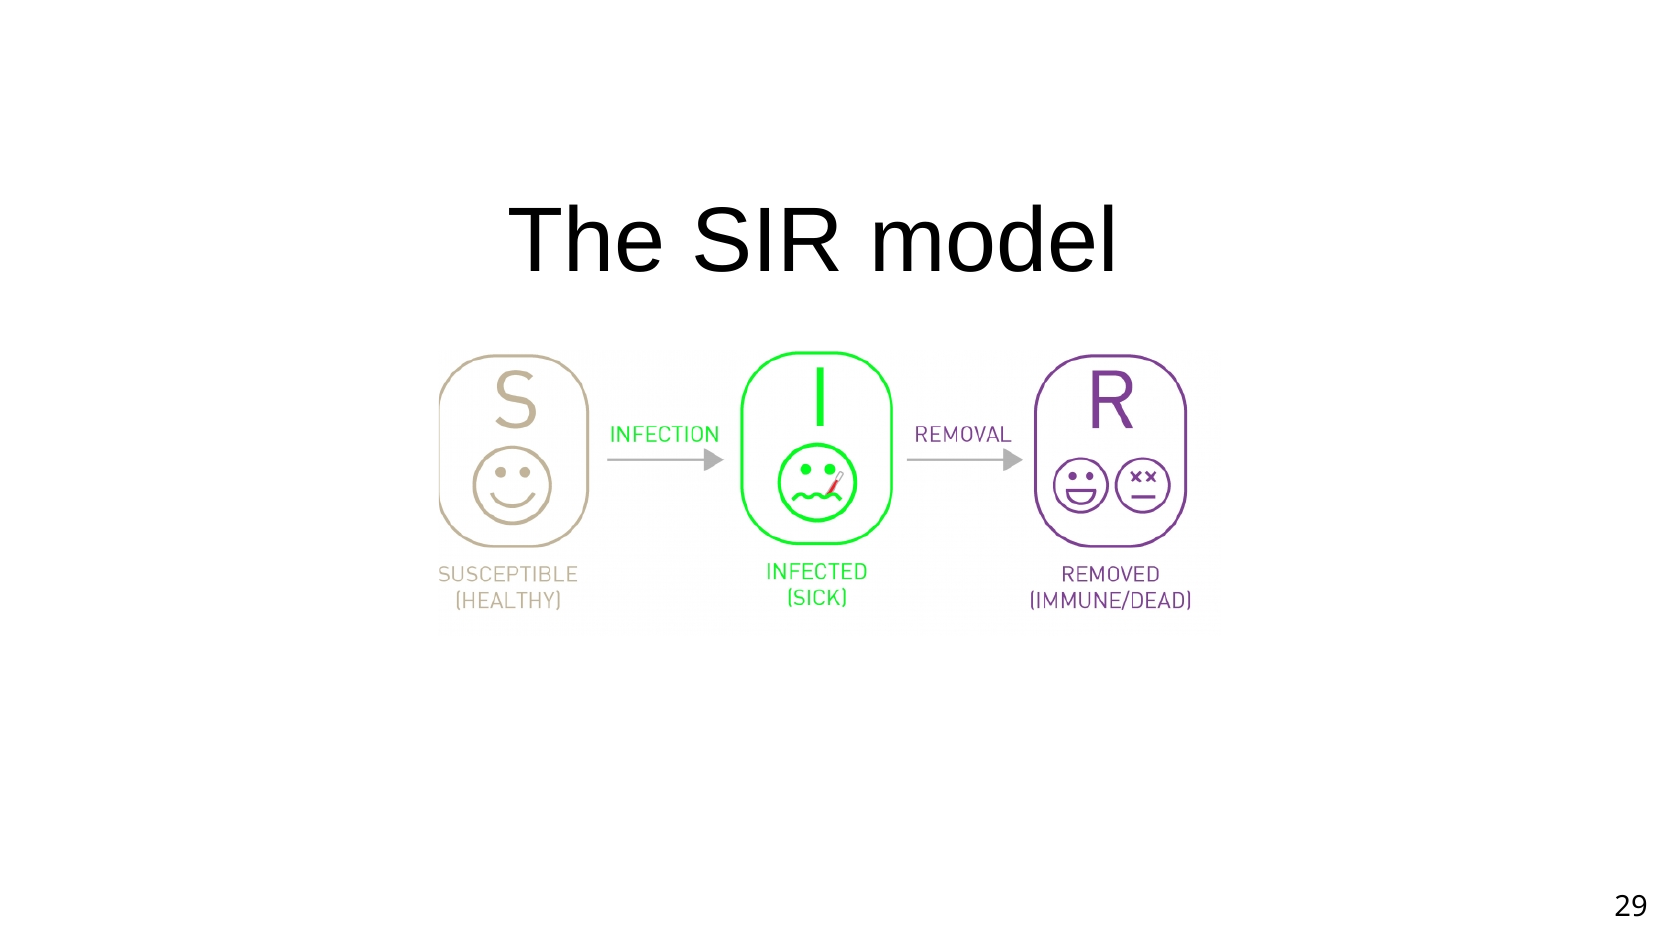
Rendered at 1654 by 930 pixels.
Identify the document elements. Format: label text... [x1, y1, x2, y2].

picture [438, 350, 1221, 636]
title The SIR model [69, 161, 1558, 318]
